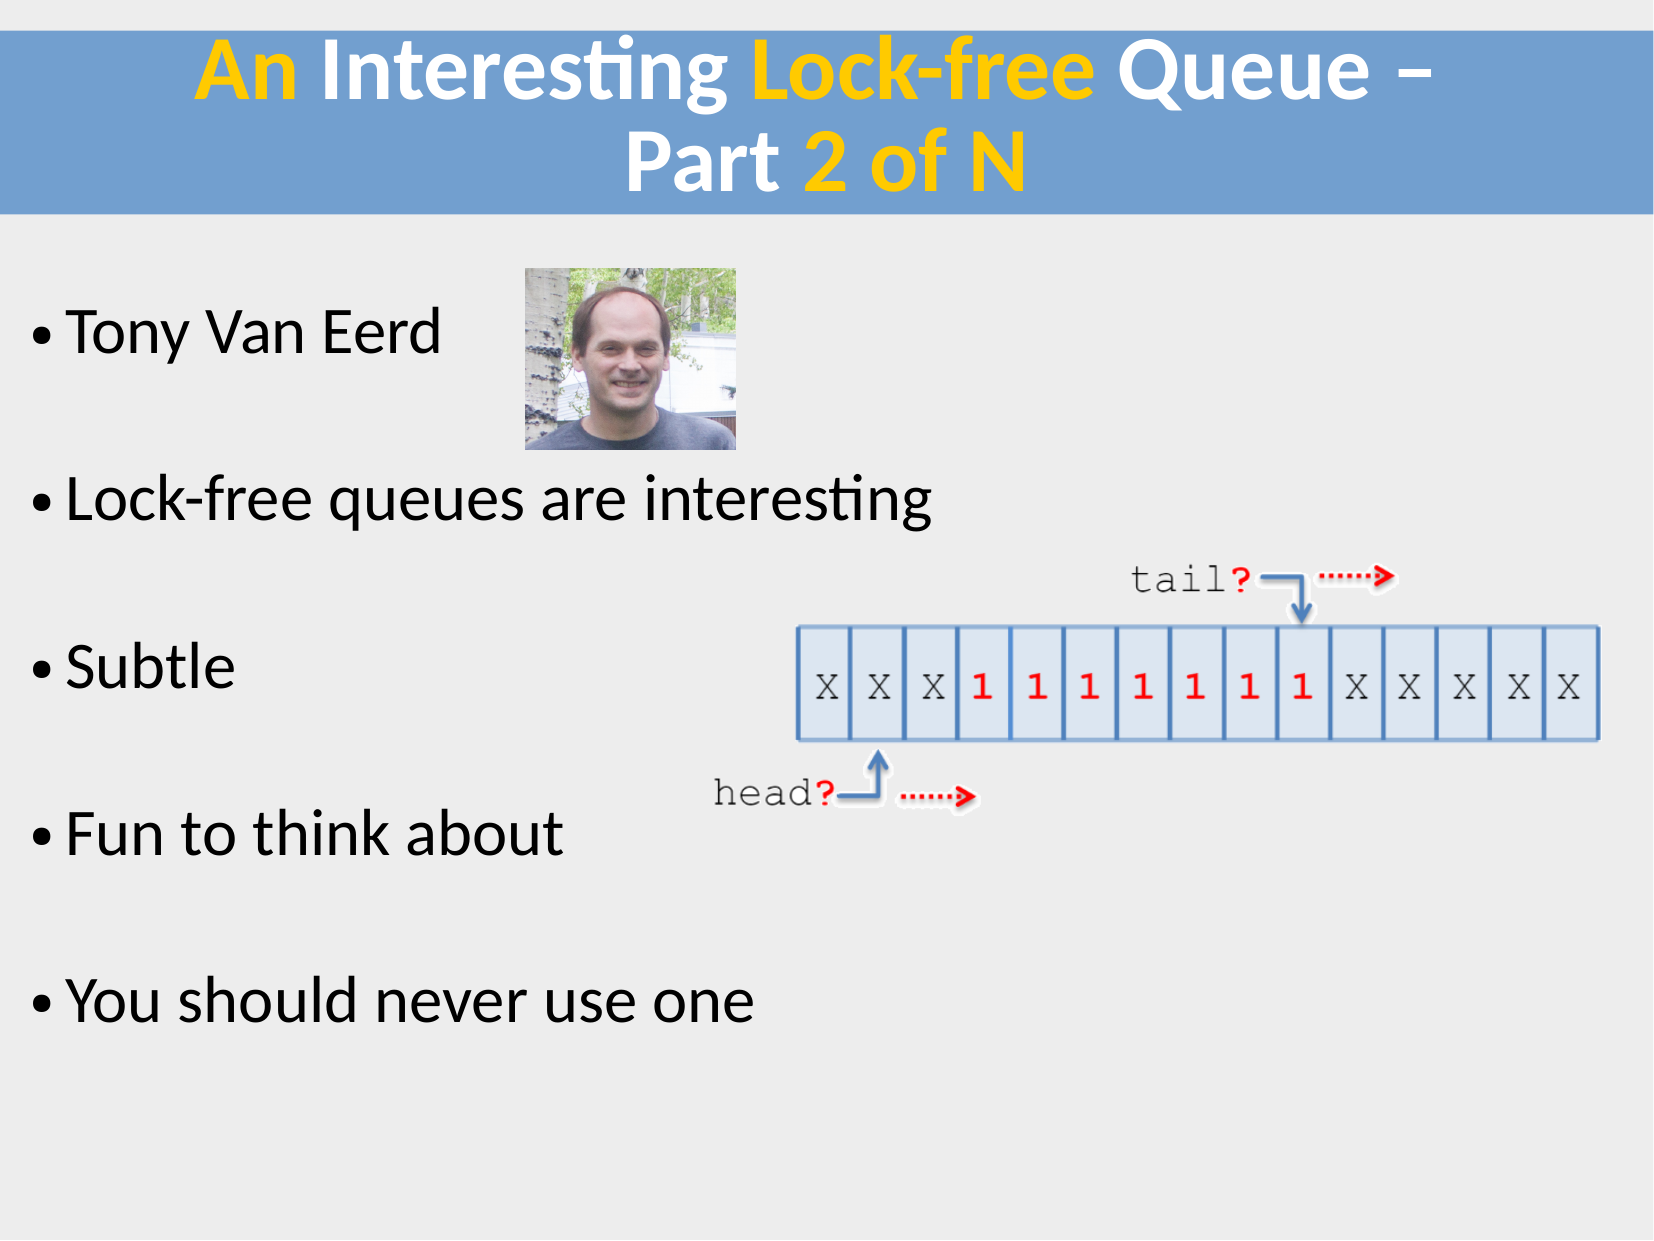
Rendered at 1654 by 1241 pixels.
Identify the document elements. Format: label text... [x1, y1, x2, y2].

title An Interesting Lock-free Queue – Part 2 of N [0, 30, 1654, 215]
text_box Tony Van Eerd Lock-free queues are interesting Subtle Fun to think about You should never use one [15, 296, 1636, 1105]
picture [701, 539, 1636, 832]
picture [525, 268, 736, 451]
